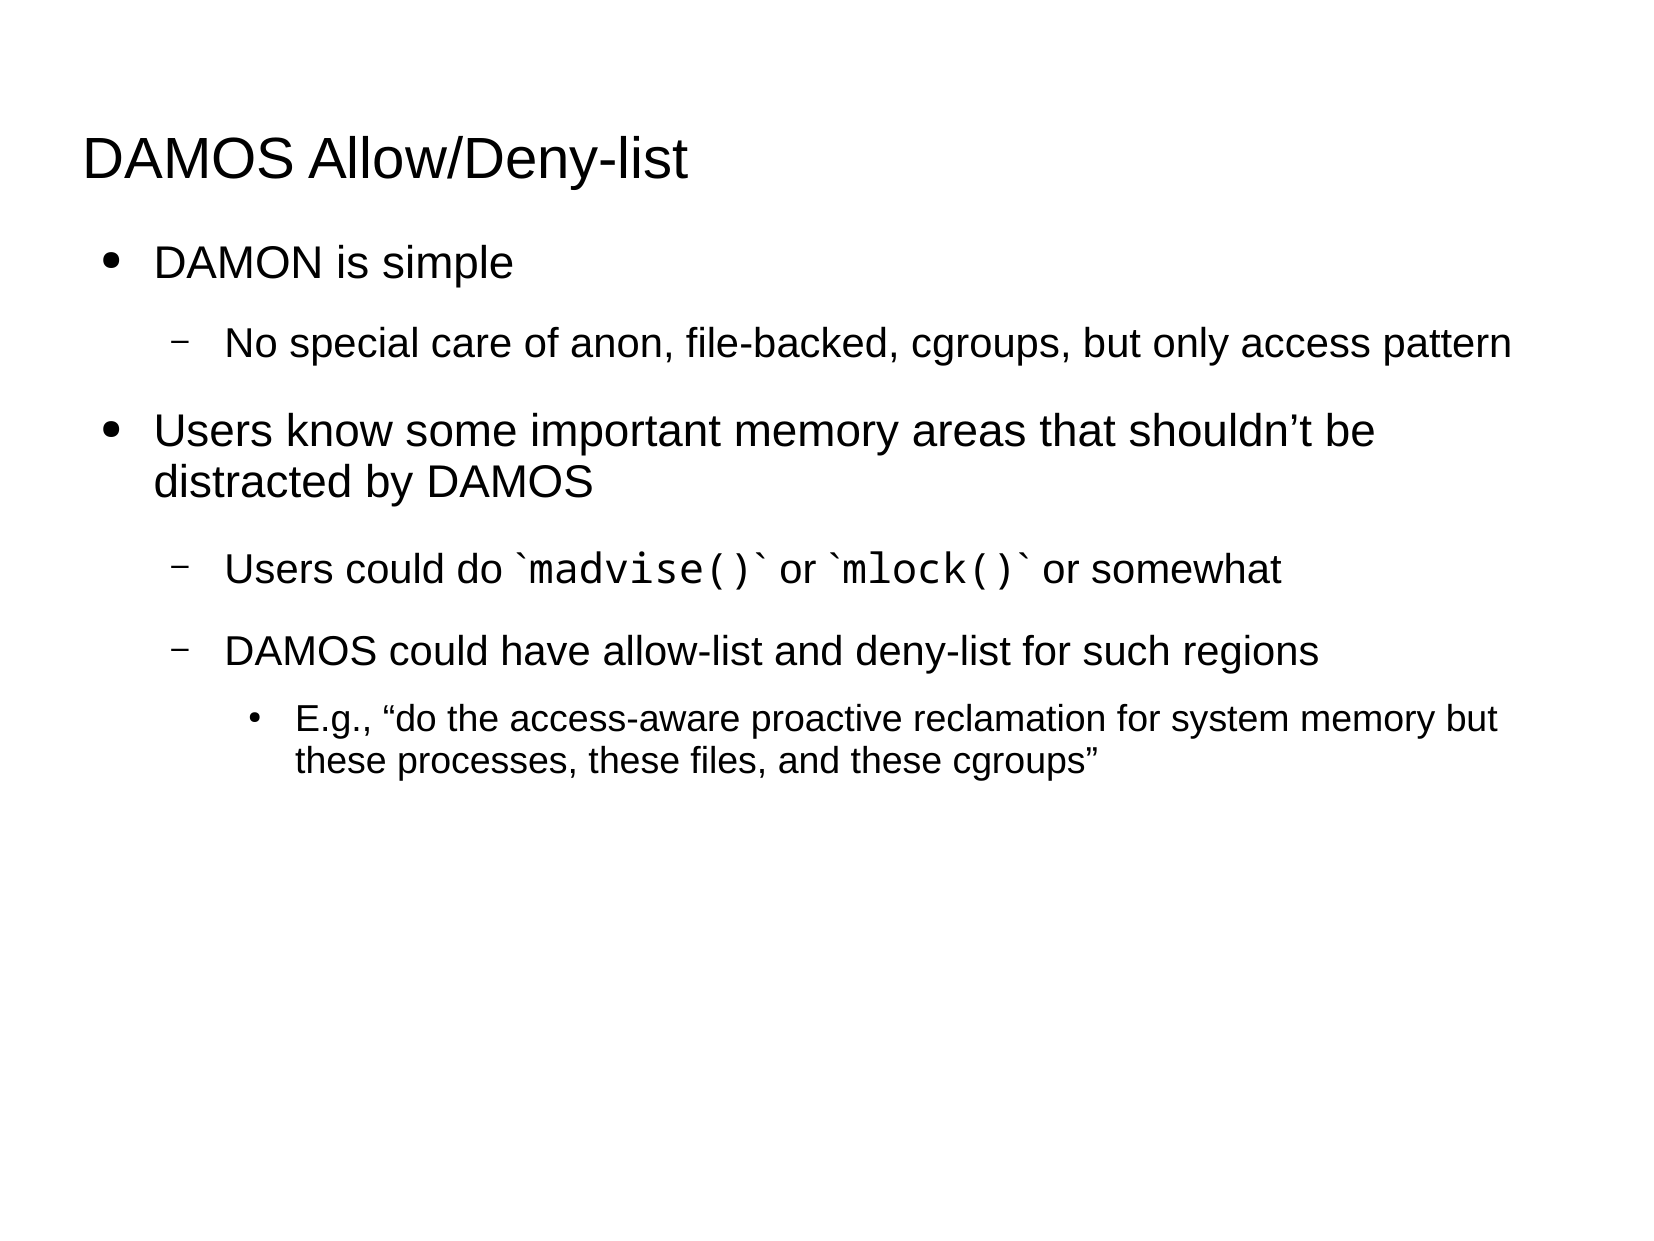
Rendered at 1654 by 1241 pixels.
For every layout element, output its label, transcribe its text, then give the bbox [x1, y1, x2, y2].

title DAMOS Allow/Deny-list [82, 108, 1571, 210]
list DAMON is simple No special care of anon, file-backed, cgroups, but only access pattern Users know some important memory areas that shouldn’t be distracted by DAMOS Users could do `madvise()` or `mlock()` or somewhat DAMOS could have allow-list and deny-list for such regions E.g., “do the access-aware proactive reclamation for system memory but these processes, these files, and these cgroups” [82, 236, 1571, 1111]
